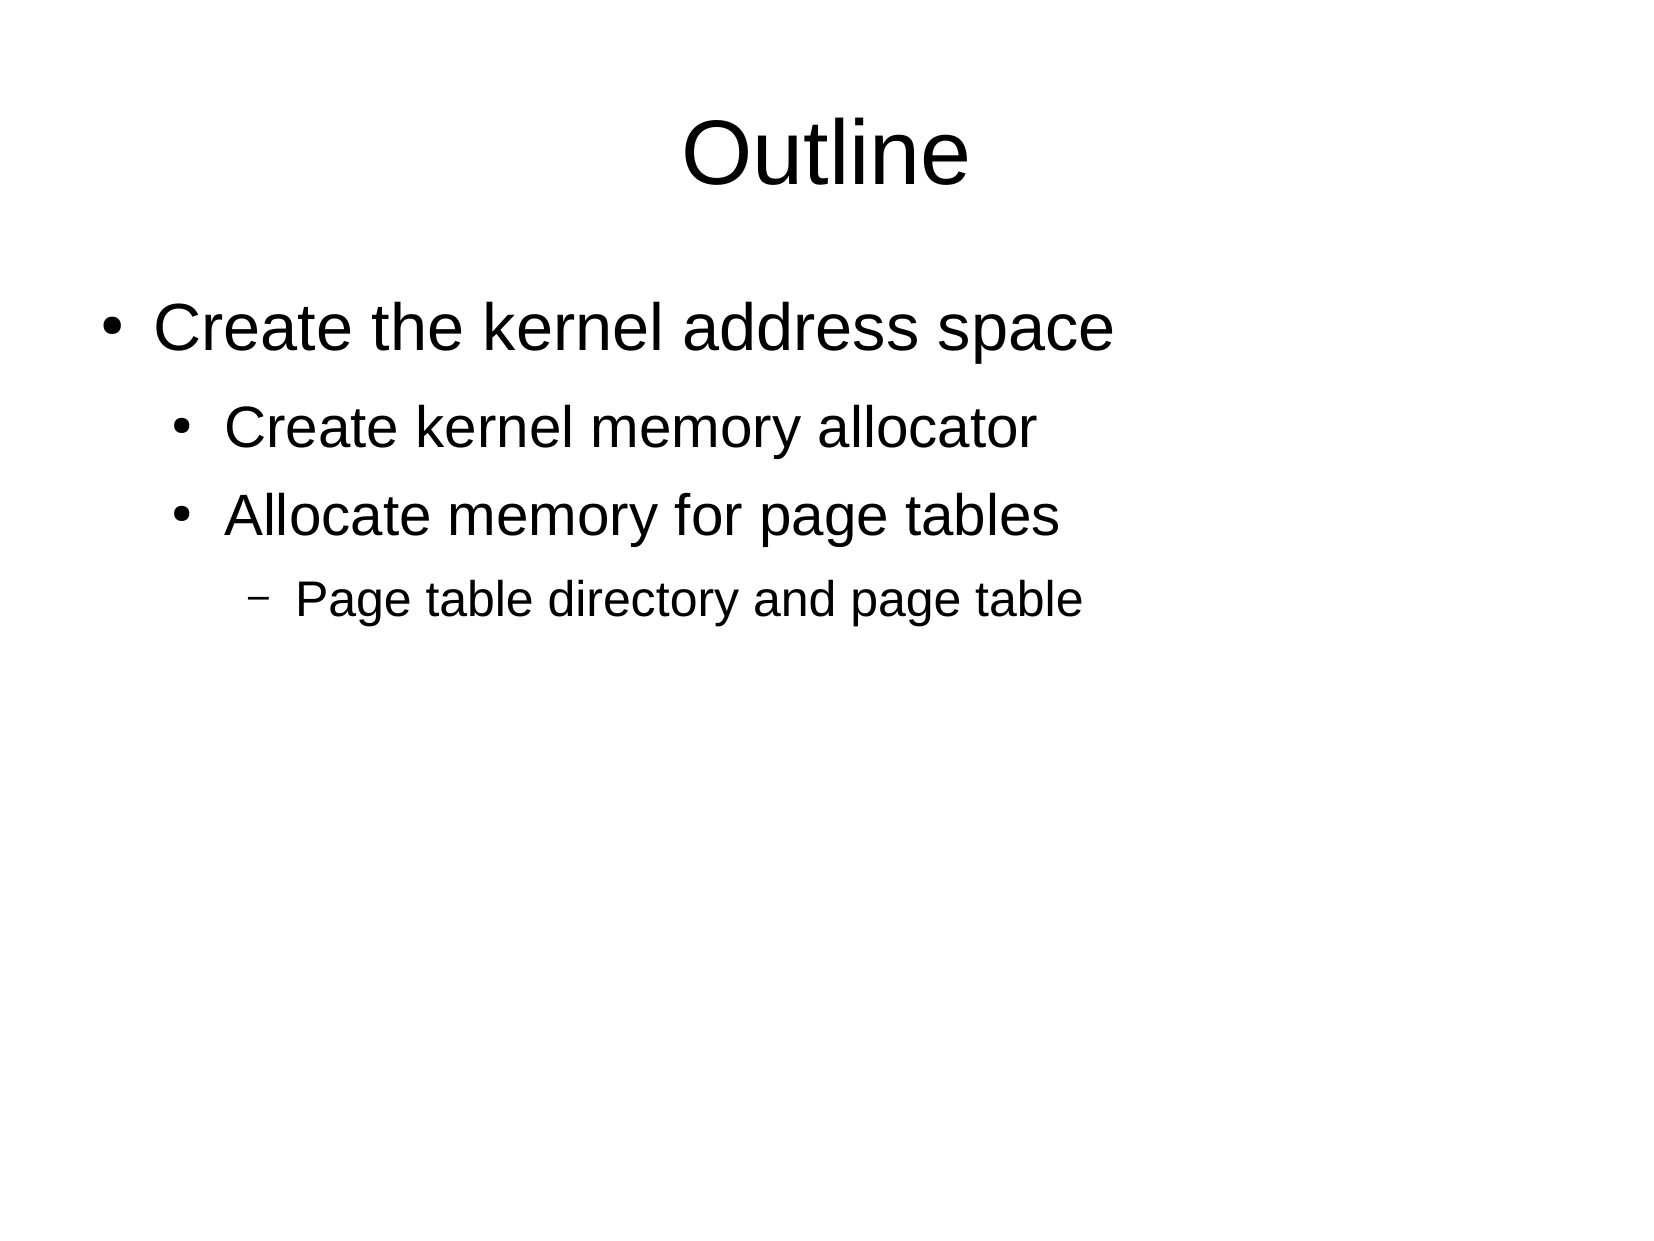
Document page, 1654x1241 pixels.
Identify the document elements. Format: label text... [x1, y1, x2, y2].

title Outline [82, 49, 1571, 257]
list Create the kernel address space Create kernel memory allocator Allocate memory for page tables Page table directory and page table [82, 290, 1571, 1010]
